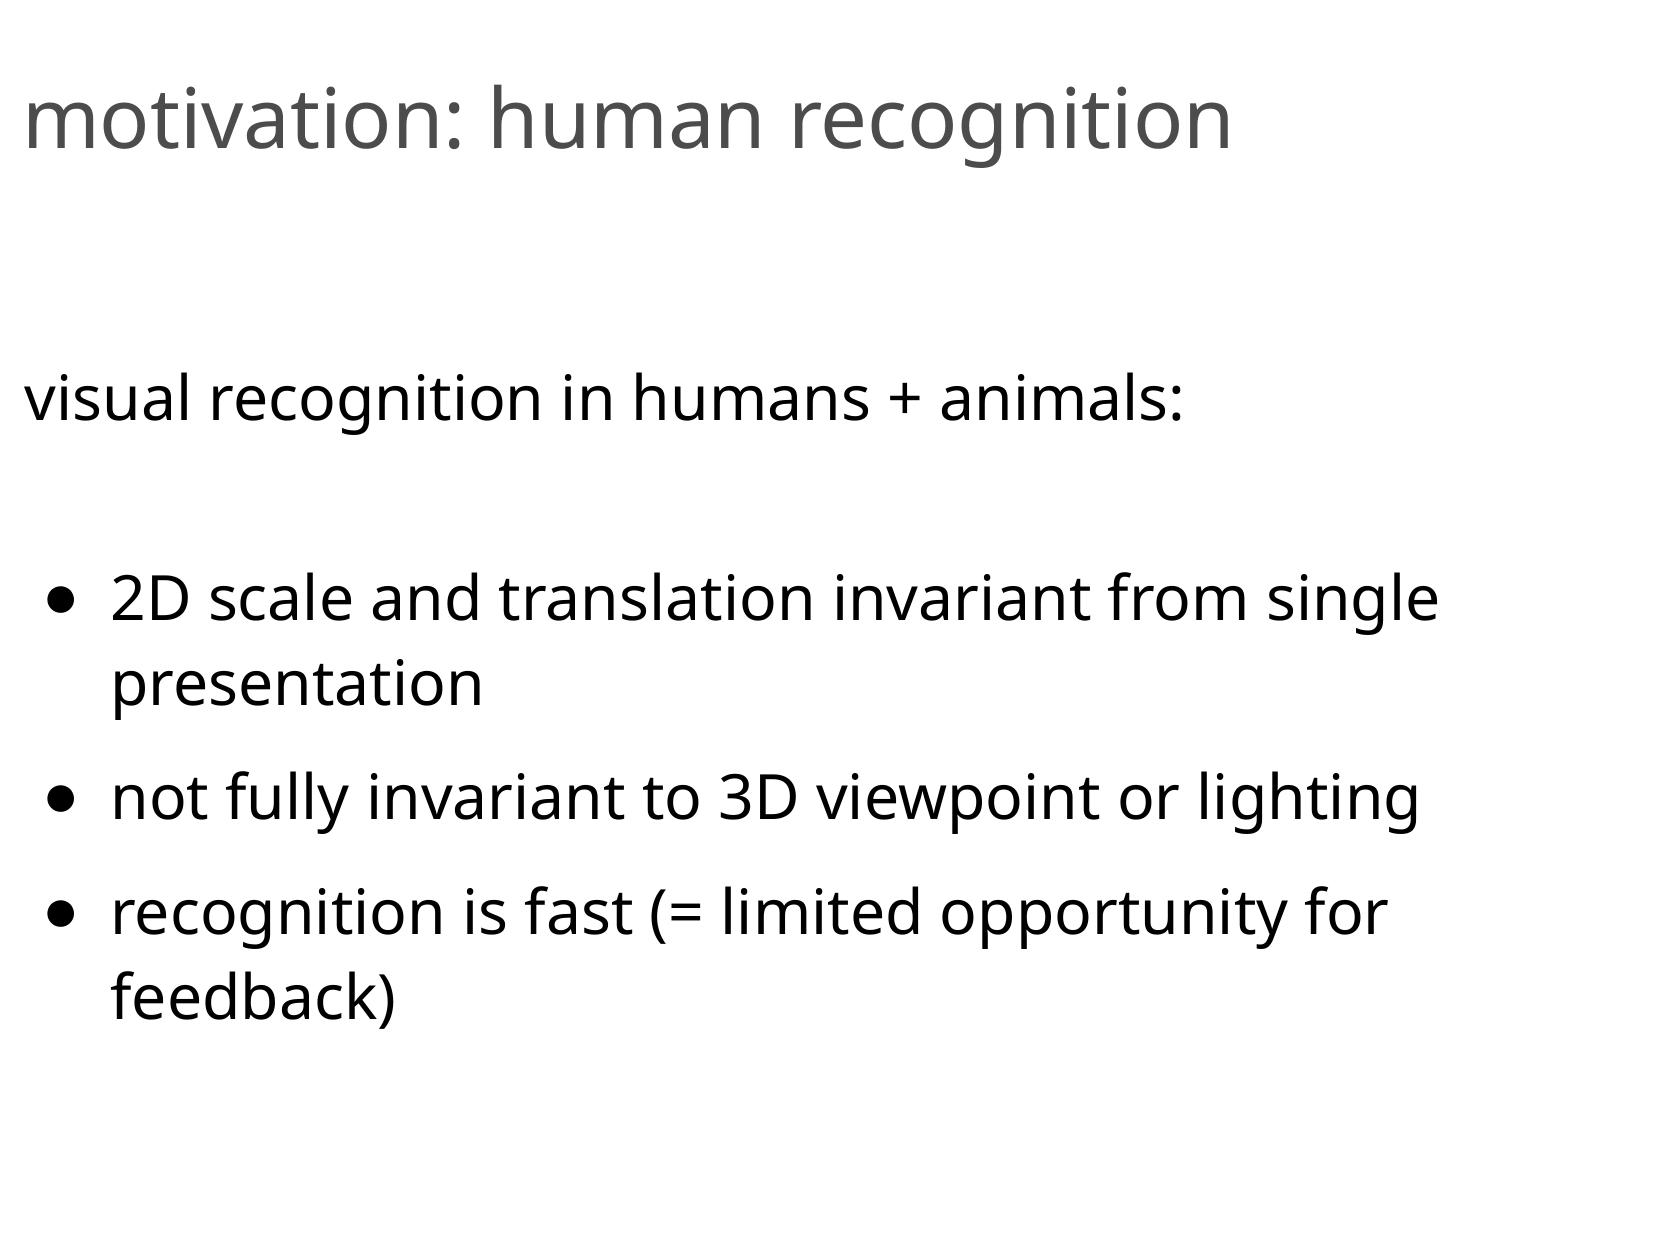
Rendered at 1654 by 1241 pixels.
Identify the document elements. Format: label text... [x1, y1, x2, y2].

list visual recognition in humans + animals: 2D scale and translation invariant from single presentation not fully invariant to 3D viewpoint or lighting recognition is fast (= limited opportunity for feedback) [25, 226, 1654, 1166]
title motivation: human recognition [22, 19, 1654, 213]
